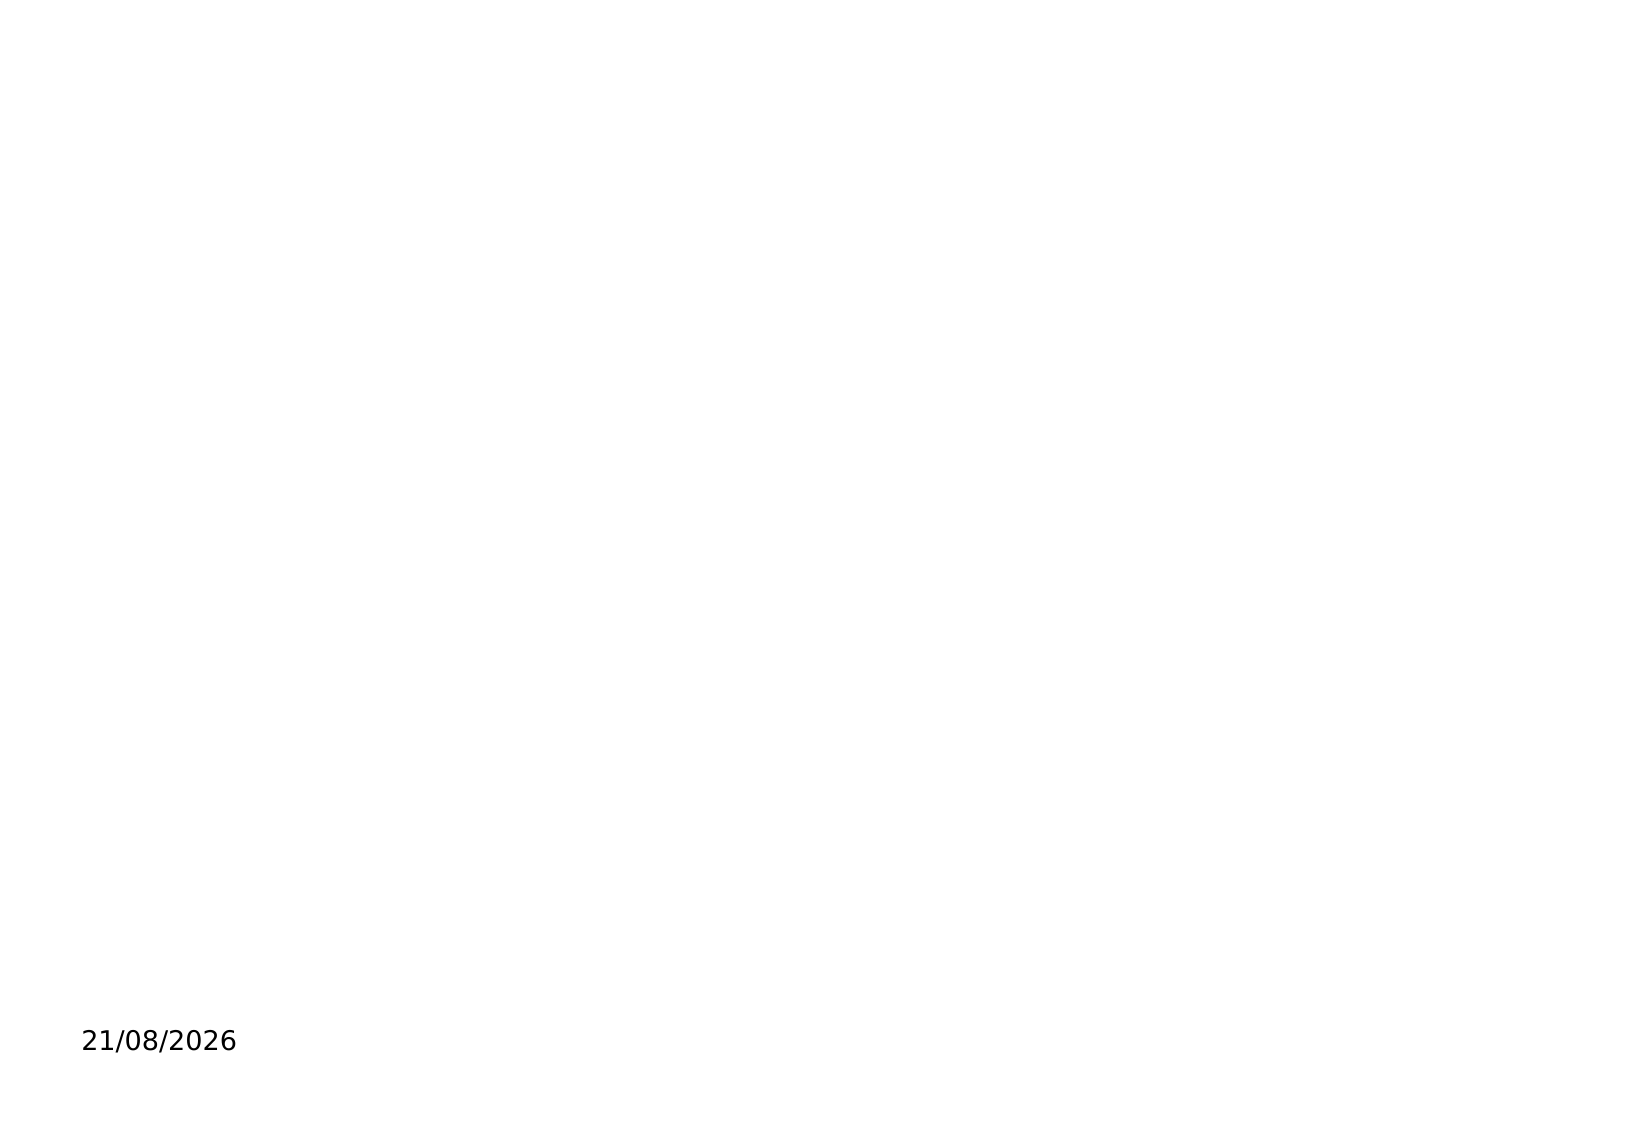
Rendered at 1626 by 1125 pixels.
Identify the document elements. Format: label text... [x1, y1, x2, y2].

text_box 04/26/2025 [81, 1024, 460, 1103]
